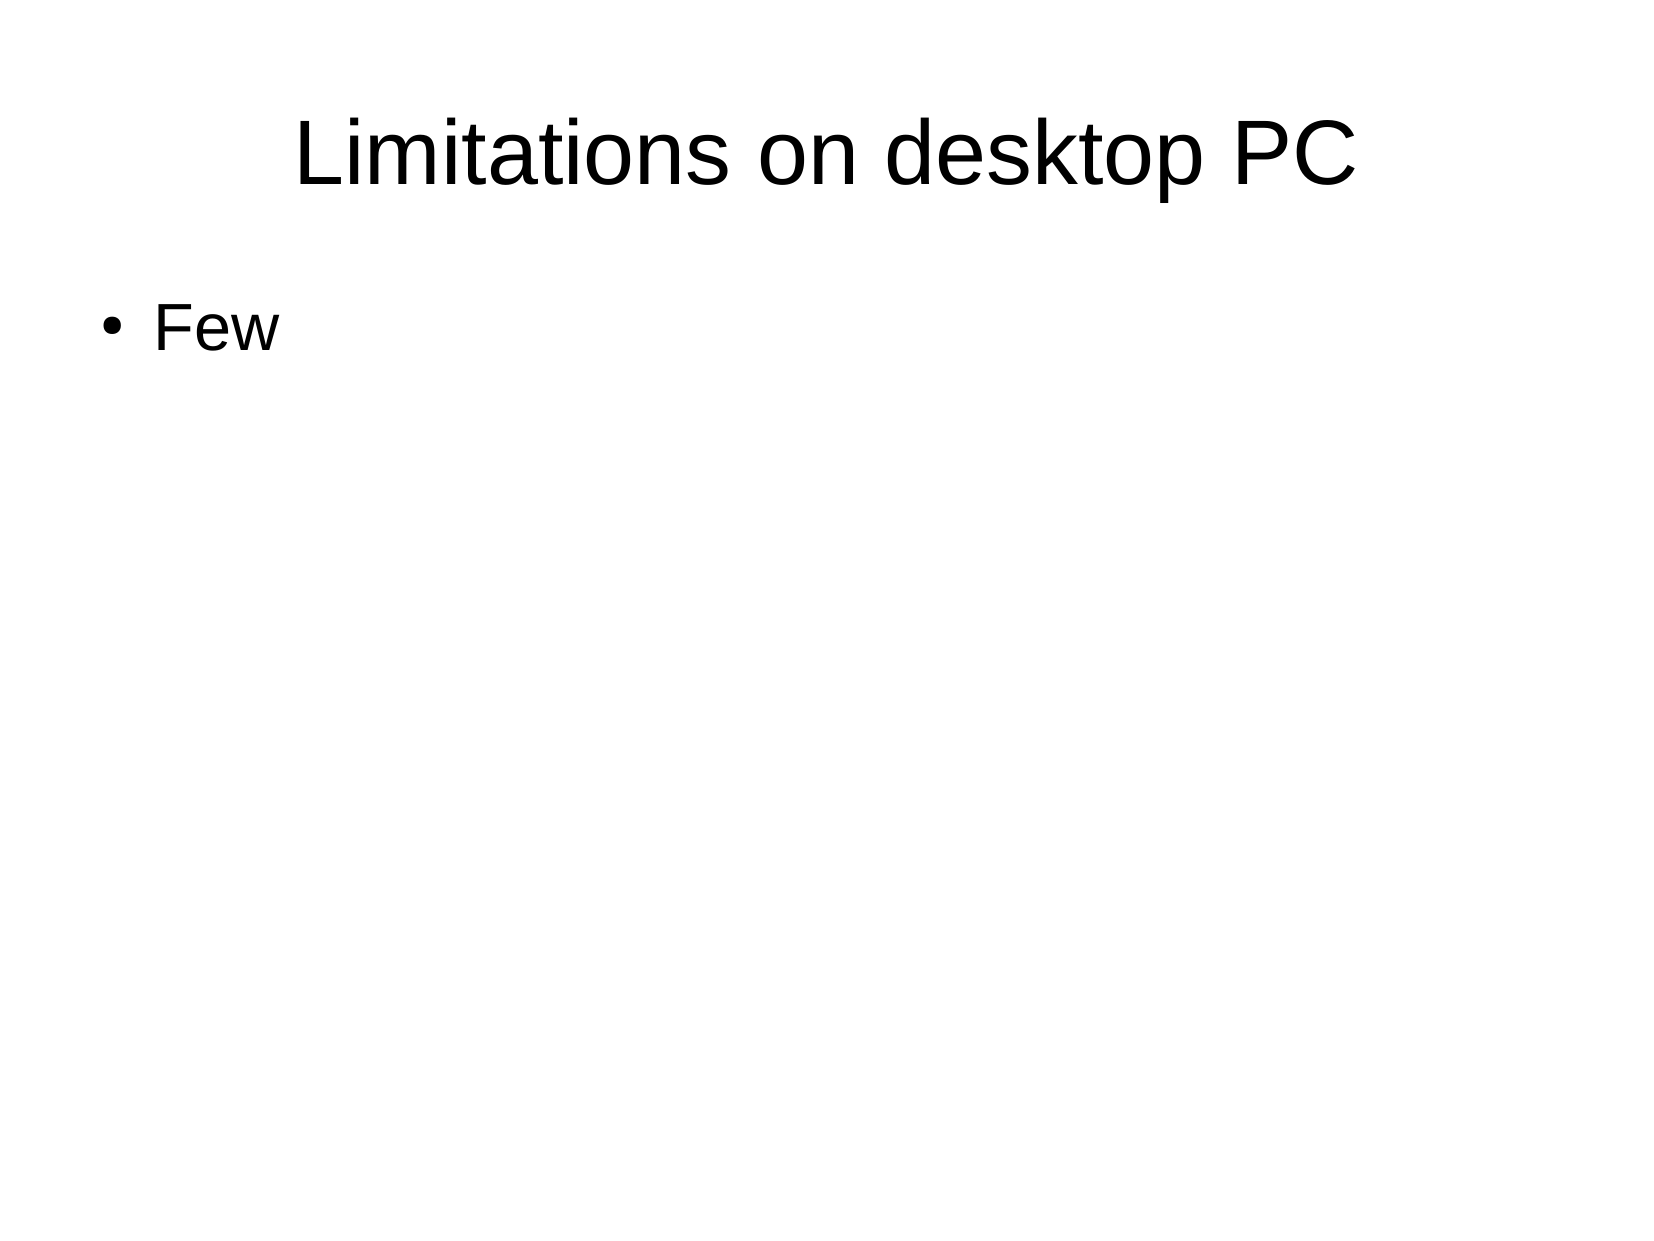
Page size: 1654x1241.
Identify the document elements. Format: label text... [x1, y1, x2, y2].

list Few [82, 290, 1571, 1010]
title Limitations on desktop PC [82, 49, 1571, 257]
